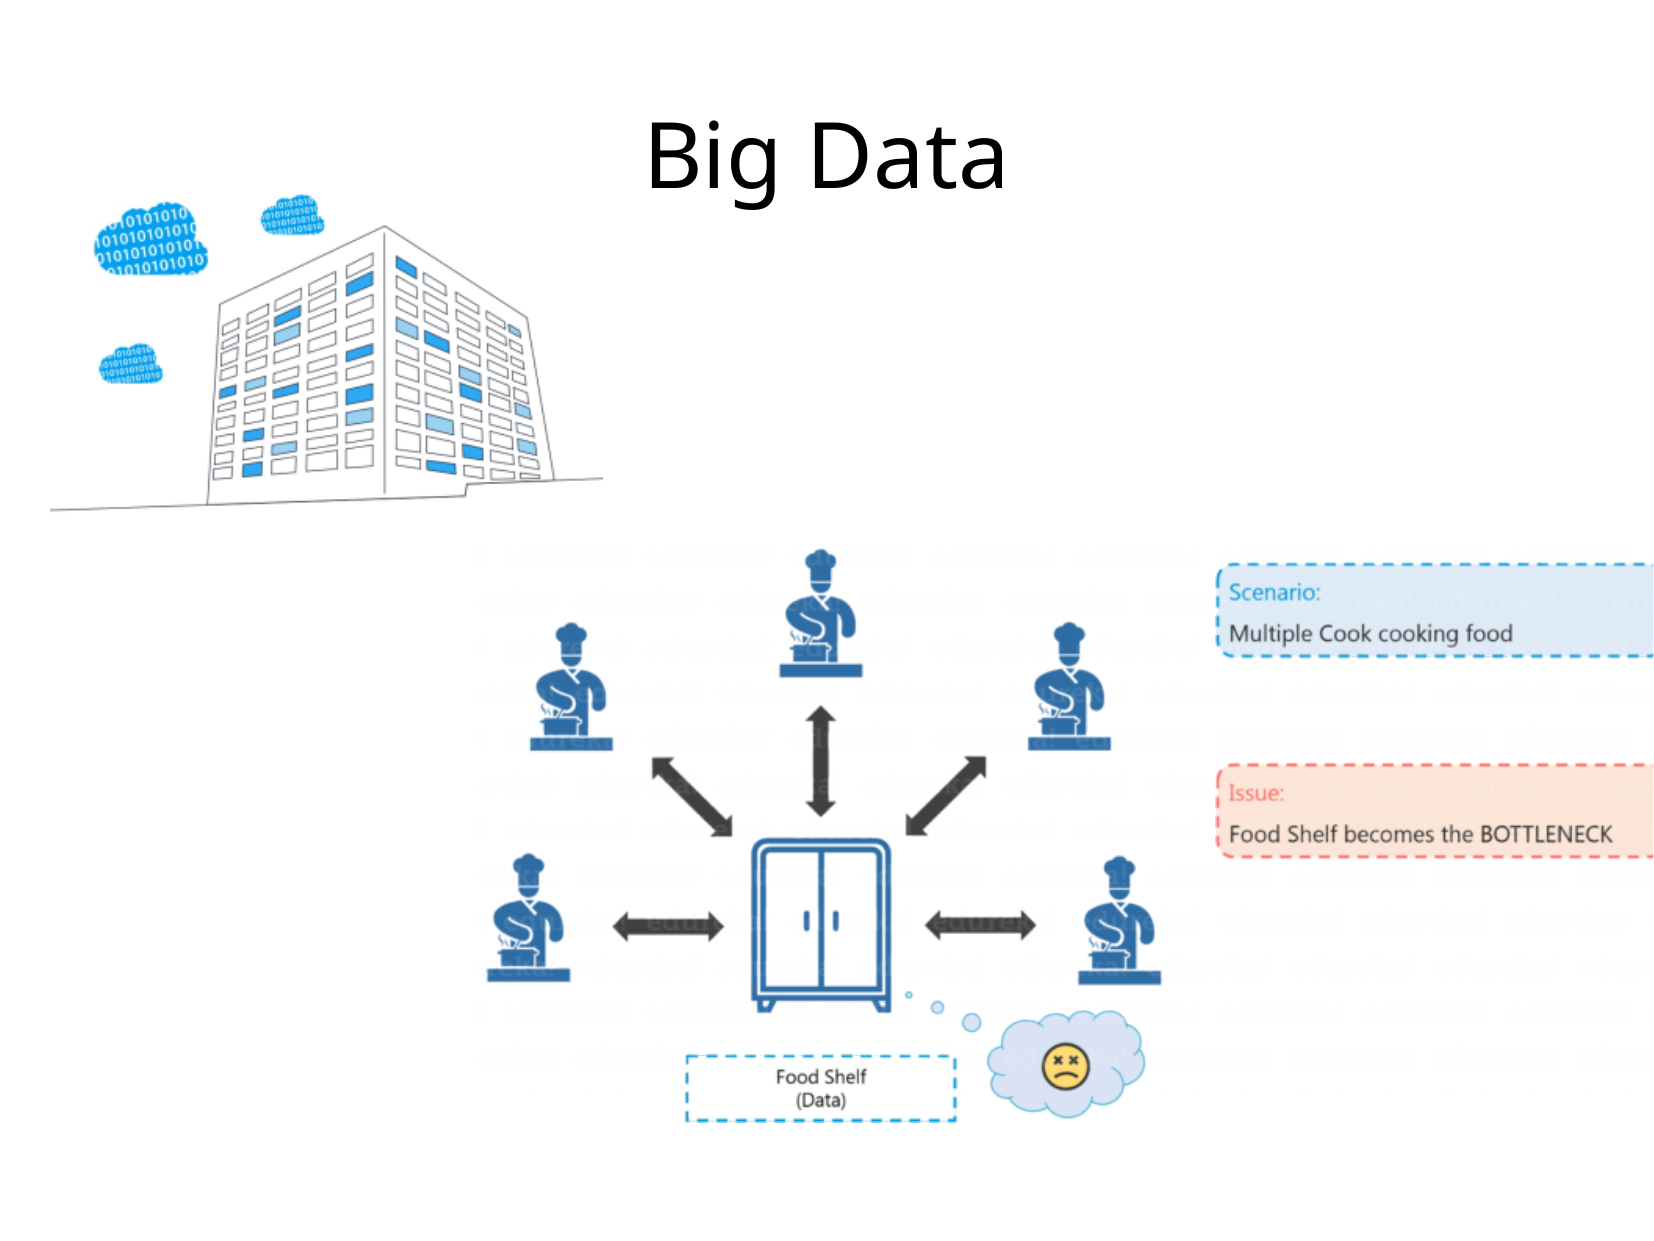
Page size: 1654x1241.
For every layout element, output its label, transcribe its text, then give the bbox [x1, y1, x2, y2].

picture [465, 543, 1654, 1123]
picture [50, 165, 603, 520]
title Big Data [82, 49, 1571, 257]
